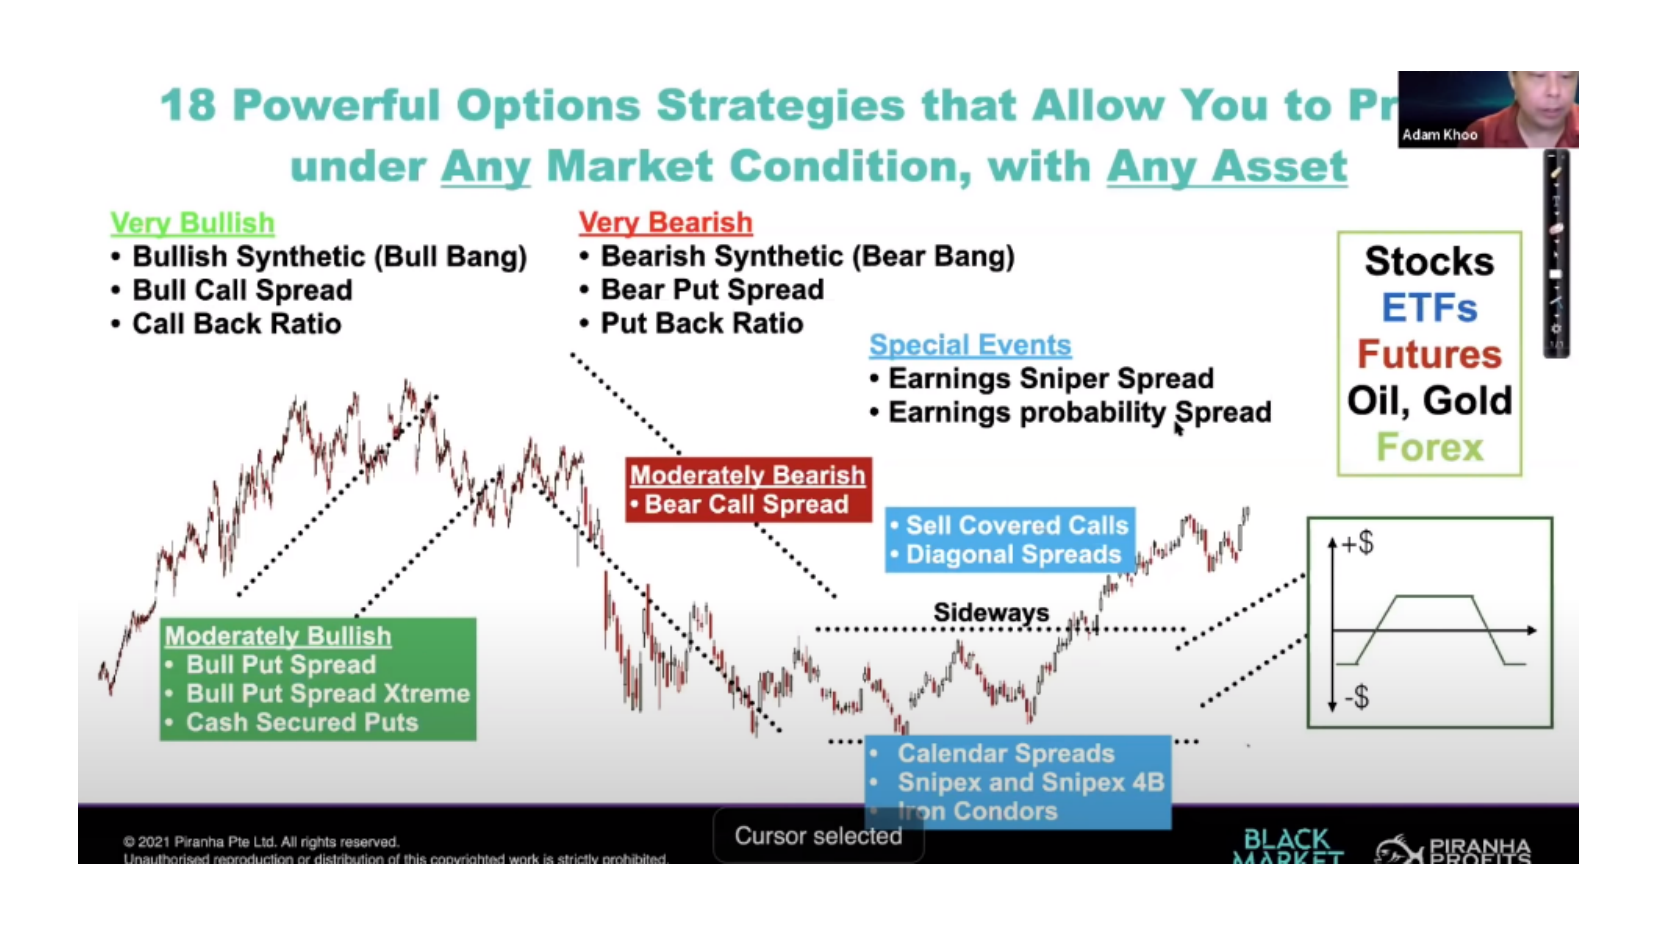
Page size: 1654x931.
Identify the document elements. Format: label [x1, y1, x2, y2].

picture [78, 71, 1579, 864]
